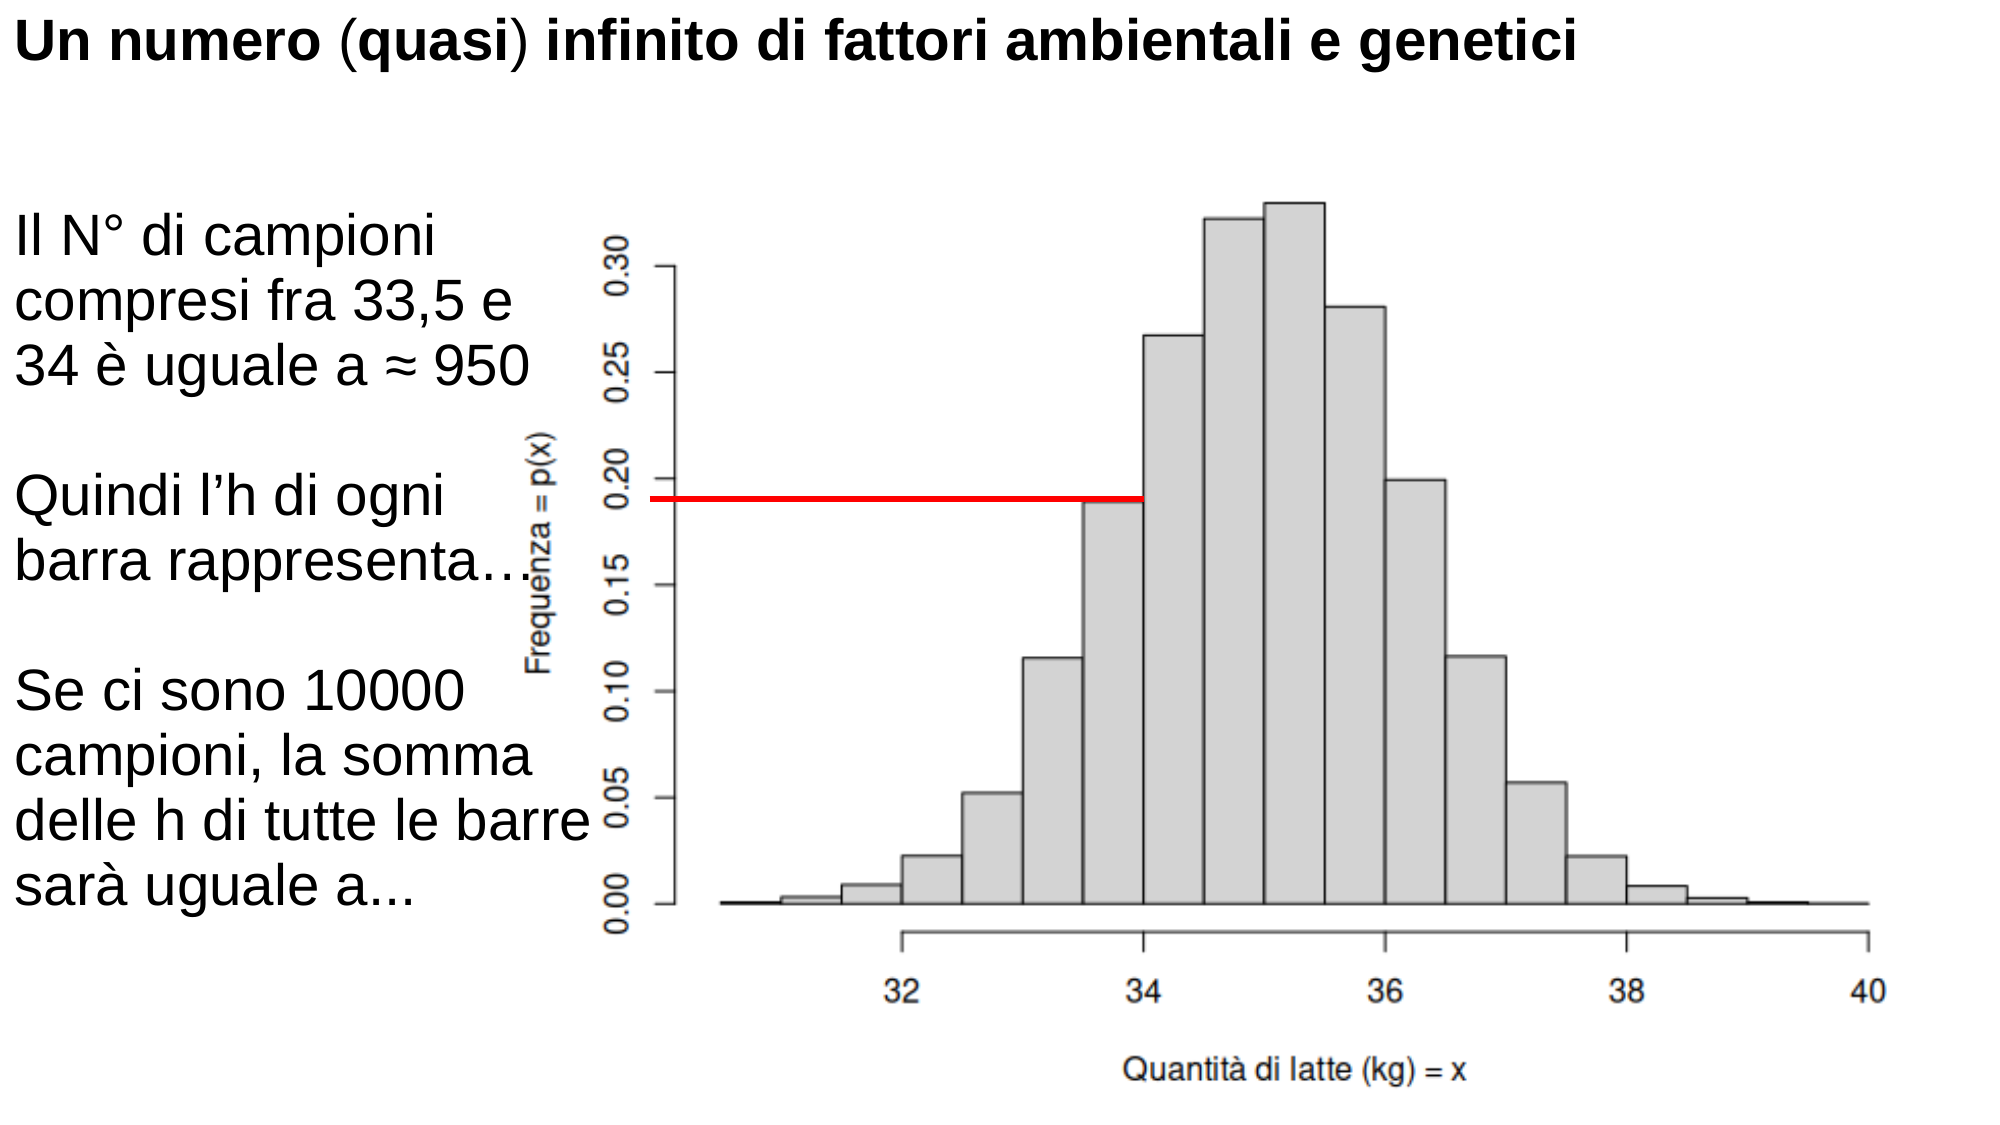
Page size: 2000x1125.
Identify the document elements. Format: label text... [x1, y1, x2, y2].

picture [515, 15, 1997, 1125]
text_box Un numero (quasi) infinito di fattori ambientali e genetici [0, 0, 1979, 145]
text_box Il N° di campioni compresi fra 33,5 e 34 è uguale a ≈ 950 Quindi l’h di ogni barra rappresenta… Se ci sono 10000 campioni, la somma delle h di tutte le barre sarà uguale a... [0, 145, 1979, 926]
